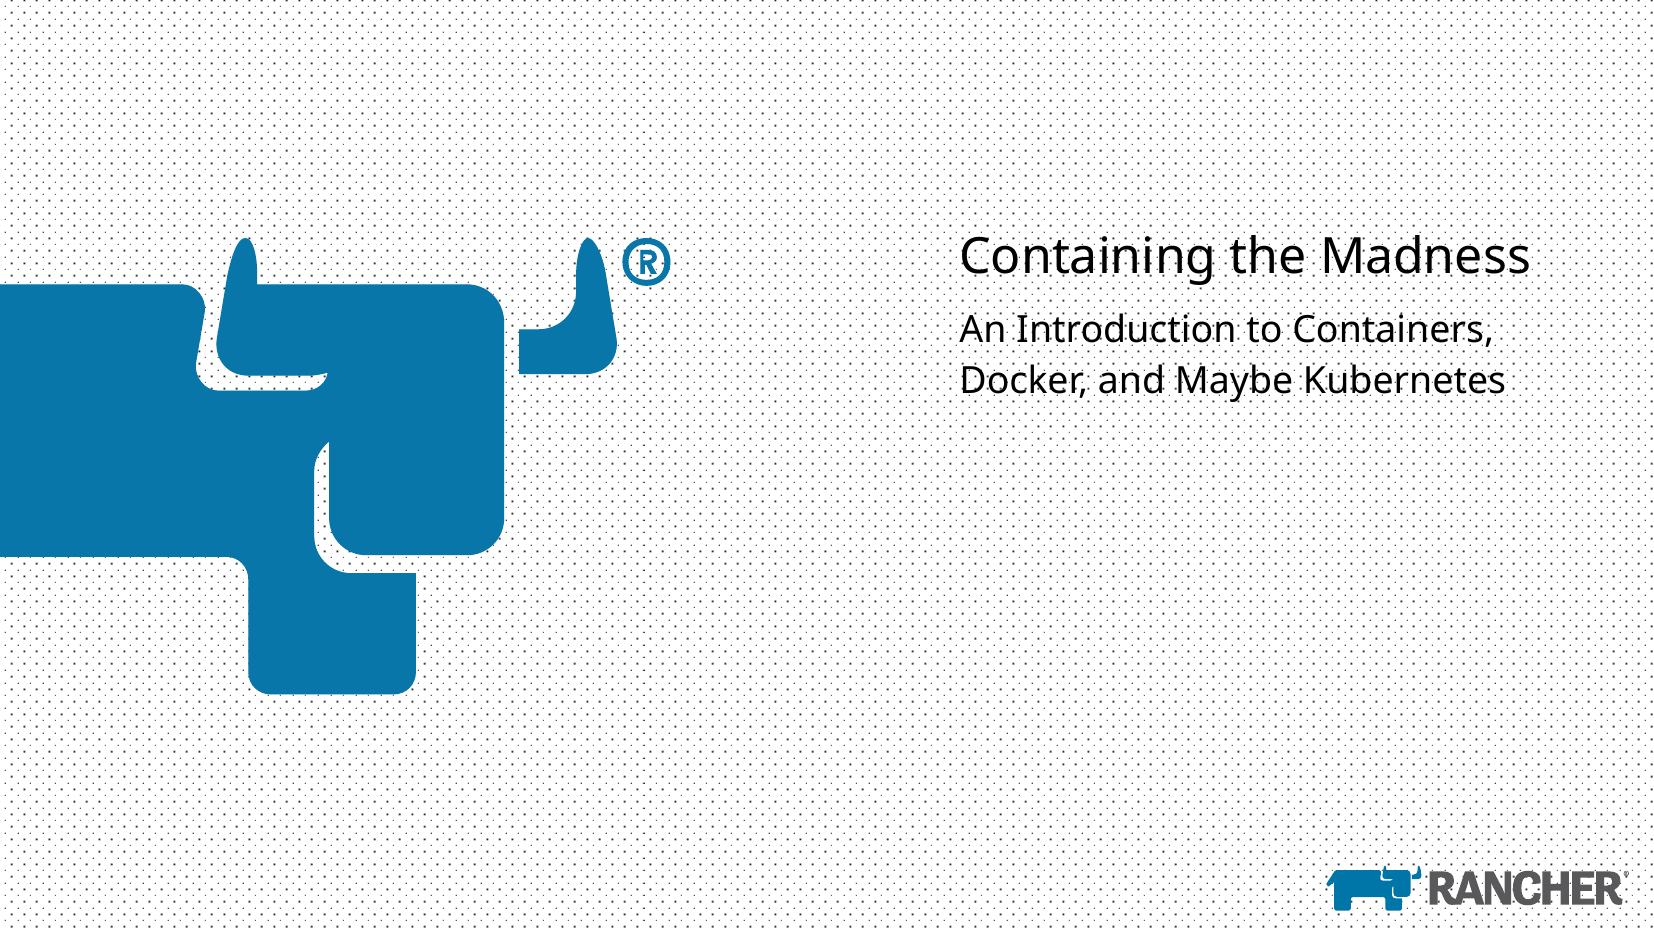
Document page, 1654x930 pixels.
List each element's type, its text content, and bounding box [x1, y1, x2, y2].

picture [0, 0, 1654, 930]
text_box Containing the Madness [944, 212, 1605, 294]
text_box An Introduction to Containers, Docker, and Maybe Kubernetes [944, 294, 1605, 416]
